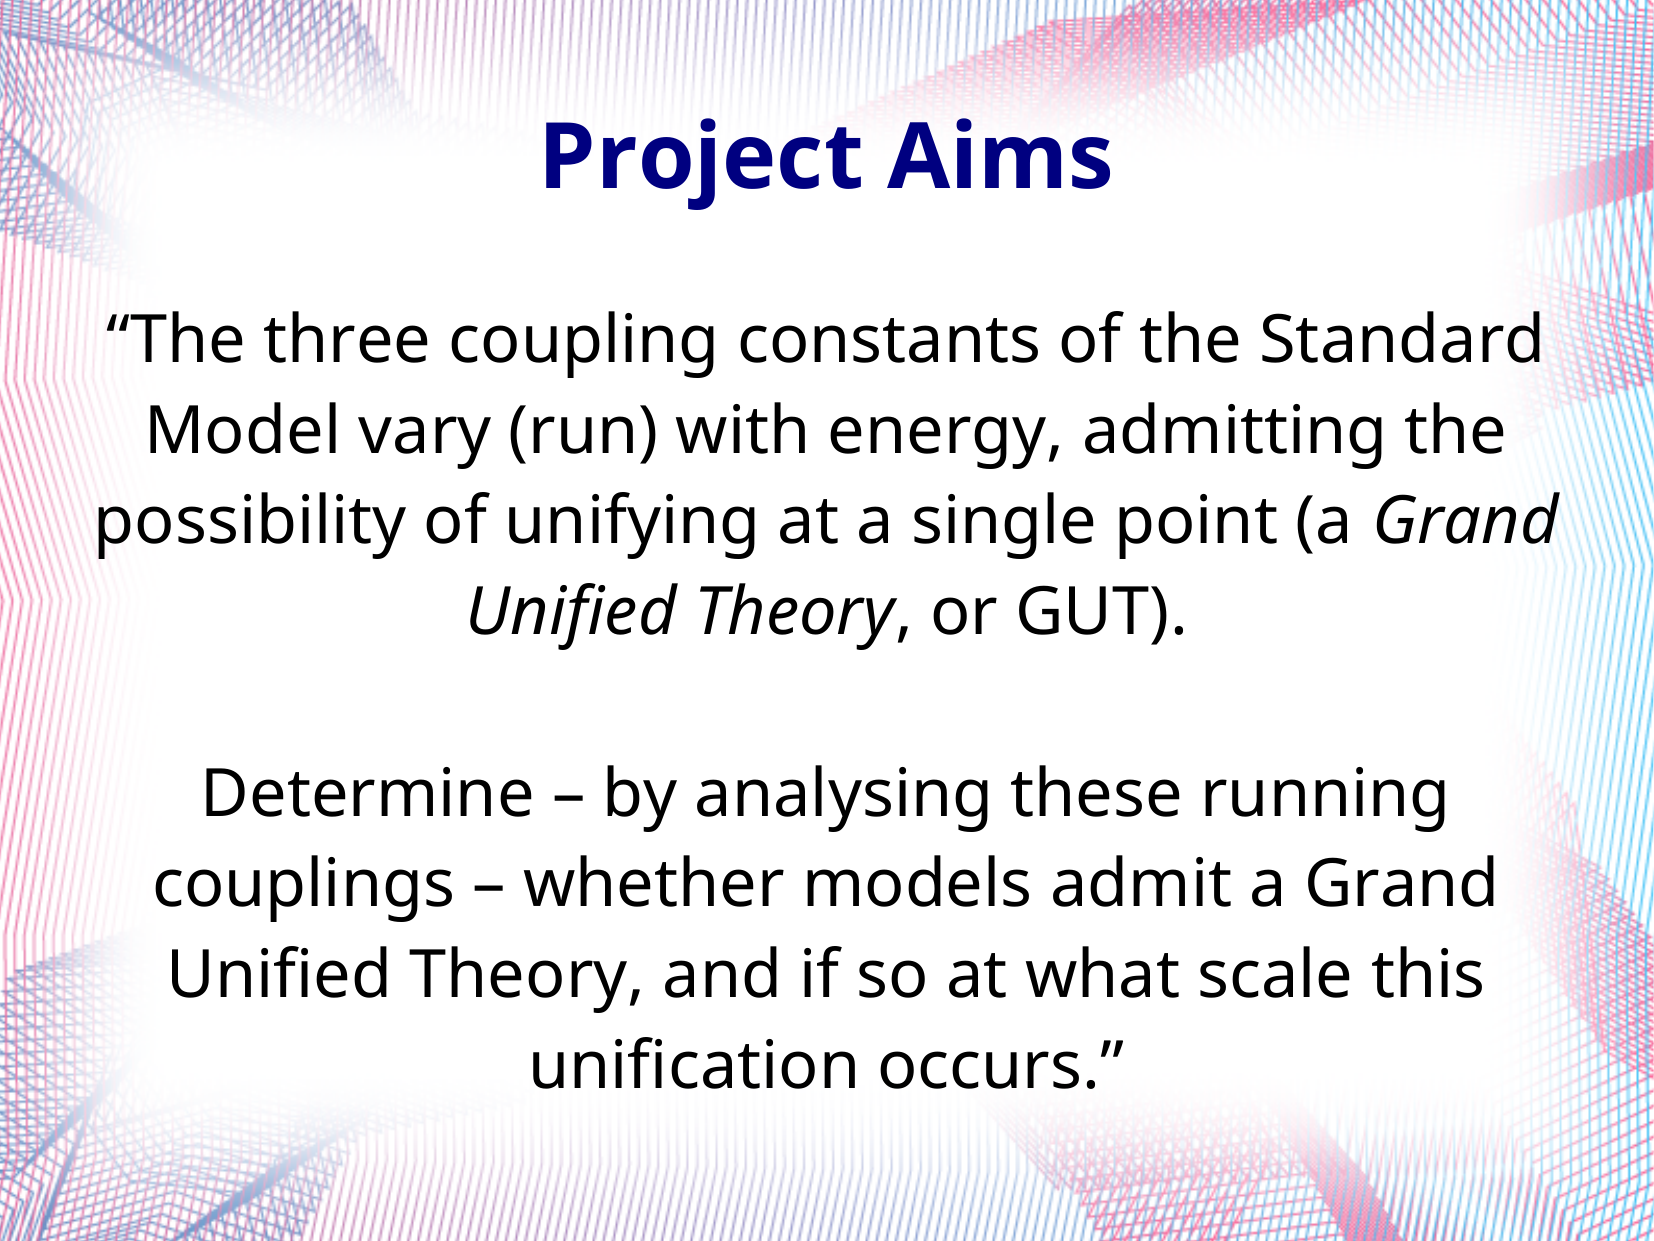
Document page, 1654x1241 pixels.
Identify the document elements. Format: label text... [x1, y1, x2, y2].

picture [0, 0, 1654, 1241]
title Project Aims [82, 49, 1571, 257]
subtitle “The three coupling constants of the Standard Model vary (run) with energy, admitting the possibility of unifying at a single point (a Grand Unified Theory, or GUT). Determine – by analysing these running couplings – whether models admit a Grand Unified Theory, and if so at what scale this unification occurs.” [82, 290, 1571, 1109]
